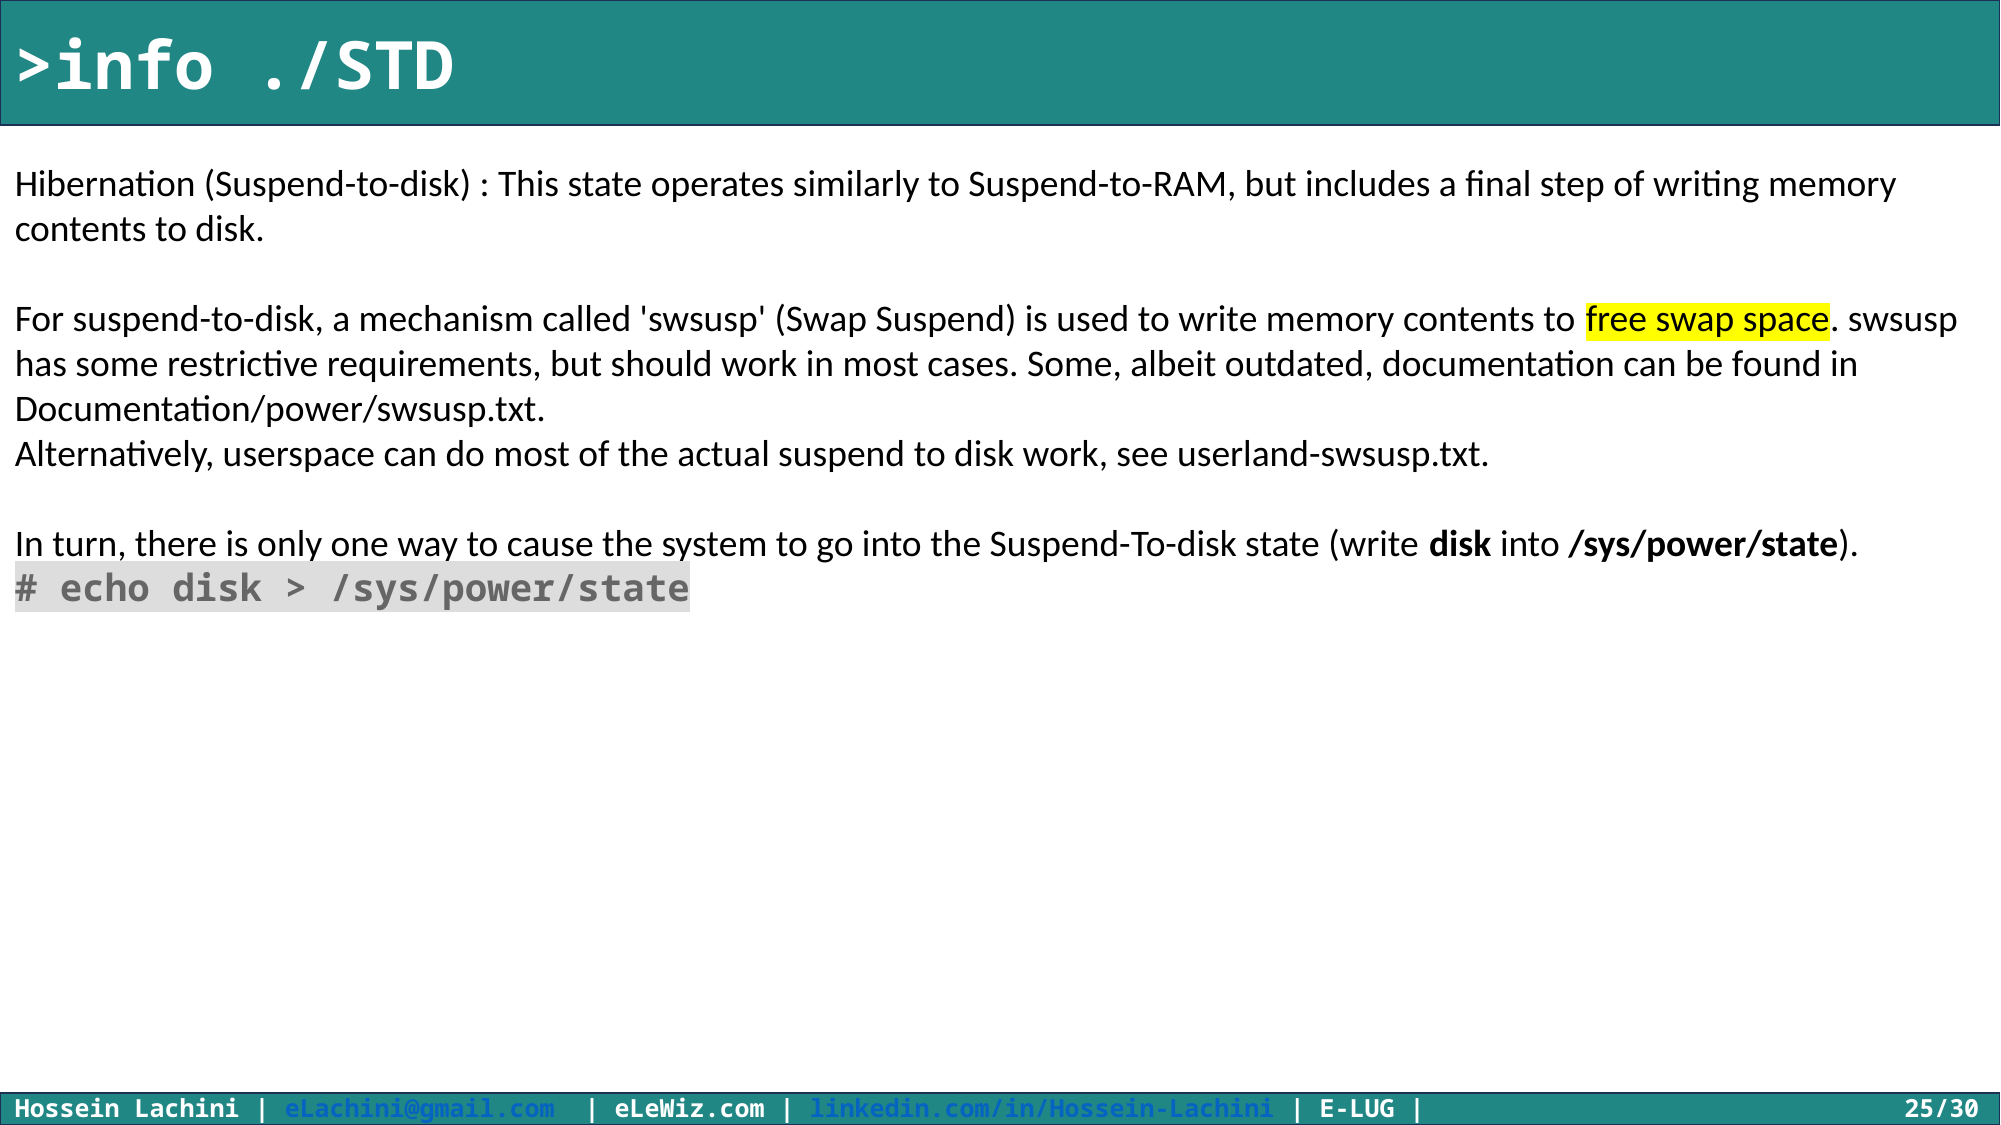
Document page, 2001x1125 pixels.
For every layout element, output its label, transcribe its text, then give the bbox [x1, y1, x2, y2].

text_box Hibernation (Suspend-to-disk) : This state operates similarly to Suspend-to-RAM, but includes a final step of writing memory contents to disk. For suspend-to-disk, a mechanism called 'swsusp' (Swap Suspend) is used to write memory contents to free swap space. swsusp has some restrictive requirements, but should work in most cases. Some, albeit outdated, documentation can be found in Documentation/power/swsusp.txt. Alternatively, userspace can do most of the actual suspend to disk work, see userland-swsusp.txt. In turn, there is only one way to cause the system to go into the Suspend-To-disk state (write disk into /sys/power/state). # echo disk > /sys/power/state [0, 151, 2000, 617]
text_box >info ./STD [0, 0, 2000, 125]
text_box Hossein Lachini | eLachini@gmail.com | eLeWiz.com | linkedin.com/in/Hossein-Lachini | E-LUG | 25/30 [0, 1093, 2000, 1125]
